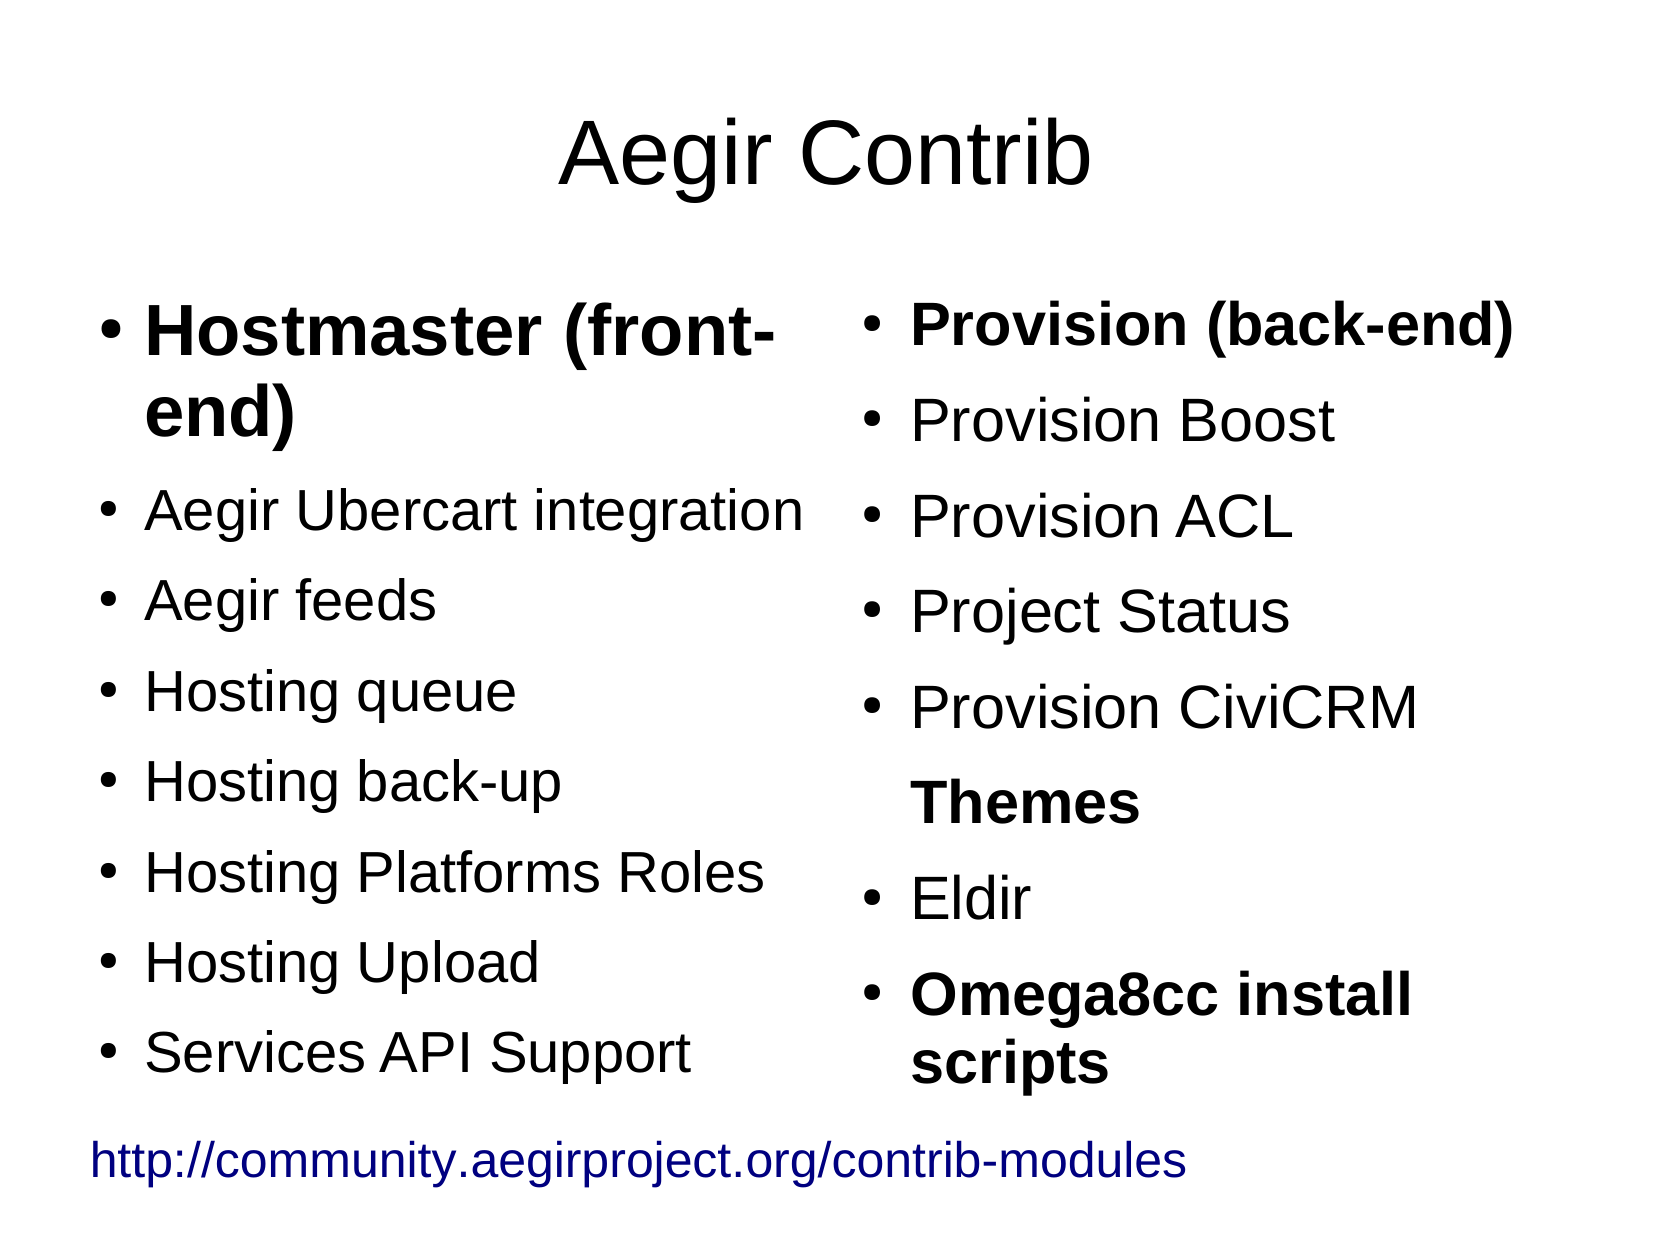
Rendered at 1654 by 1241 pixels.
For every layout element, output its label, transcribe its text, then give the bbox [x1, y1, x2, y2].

text_box http://community.aegirproject.org/contrib-modules [75, 1125, 1238, 1201]
title Aegir Contrib [82, 49, 1571, 257]
list Provision (back-end) Provision Boost Provision ACL Project Status Provision CiviCRM Themes Eldir Omega8cc install scripts [845, 290, 1572, 1109]
list Hostmaster (front-end) Aegir Ubercart integration Aegir feeds Hosting queue Hosting back-up Hosting Platforms Roles Hosting Upload Services API Support [82, 290, 809, 1109]
